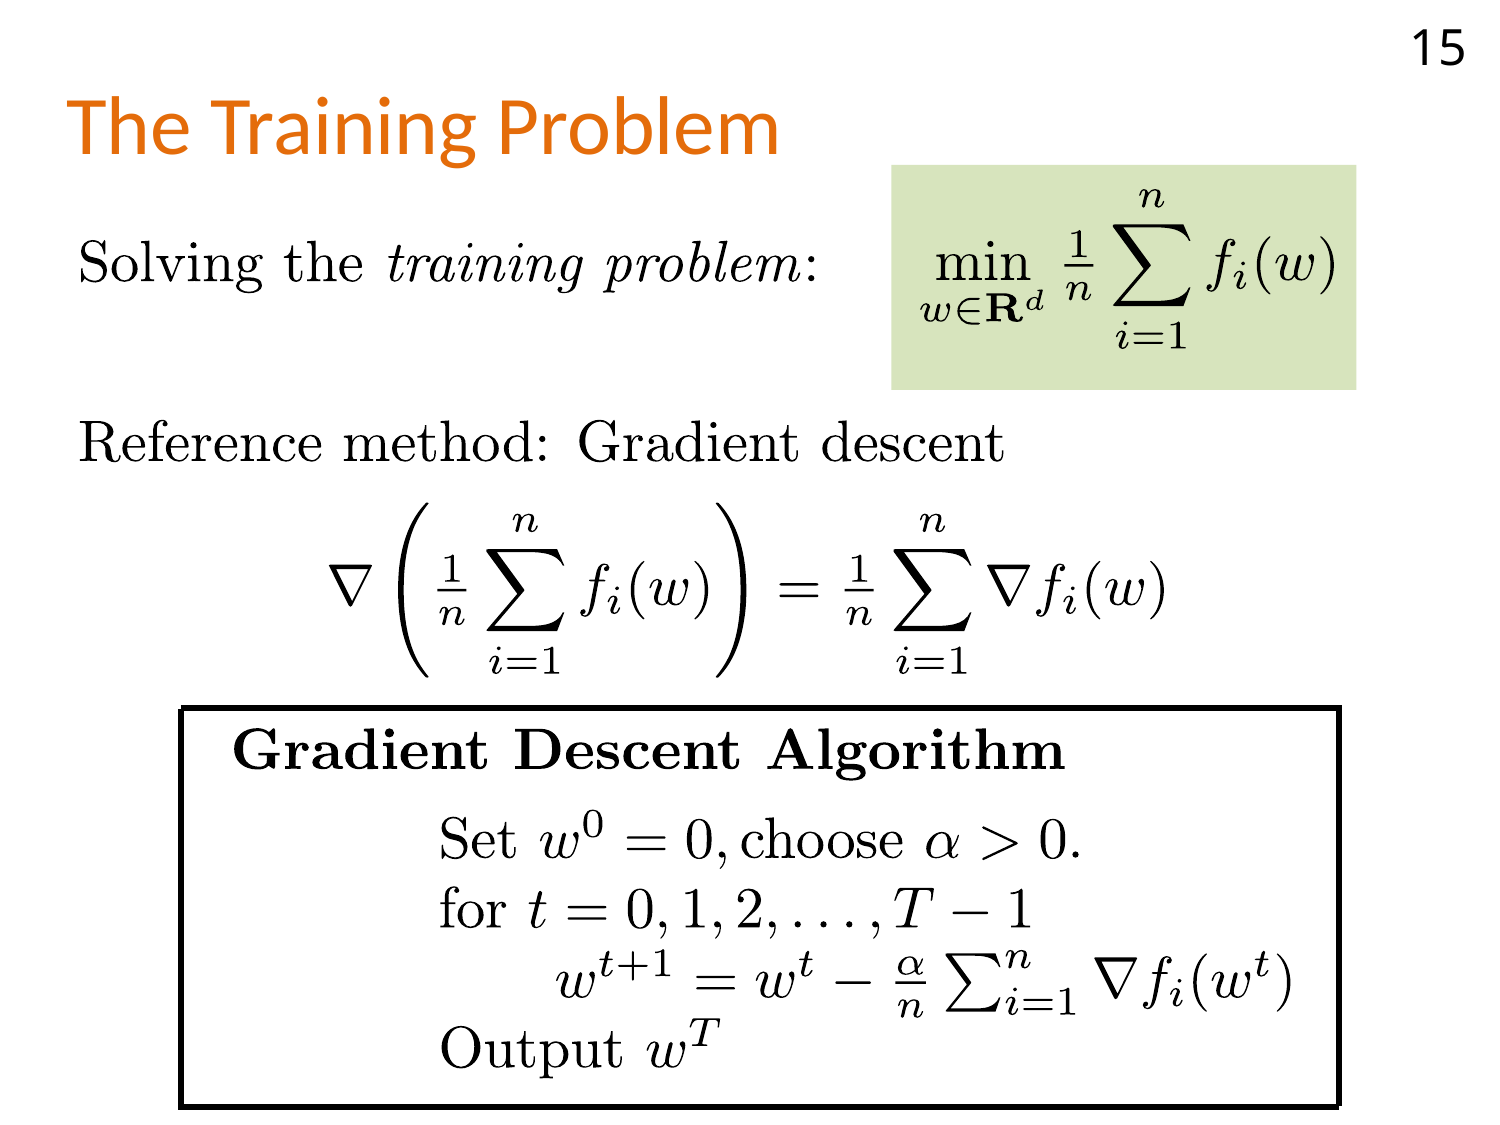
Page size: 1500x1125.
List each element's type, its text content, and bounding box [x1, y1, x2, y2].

text_box [77, 239, 820, 294]
text_box [77, 419, 1007, 463]
text_box [438, 809, 1297, 1079]
text_box The Training Problem [51, 27, 1432, 215]
text_box [891, 189, 1357, 390]
text_box [325, 502, 1170, 678]
text_box [230, 728, 1067, 781]
